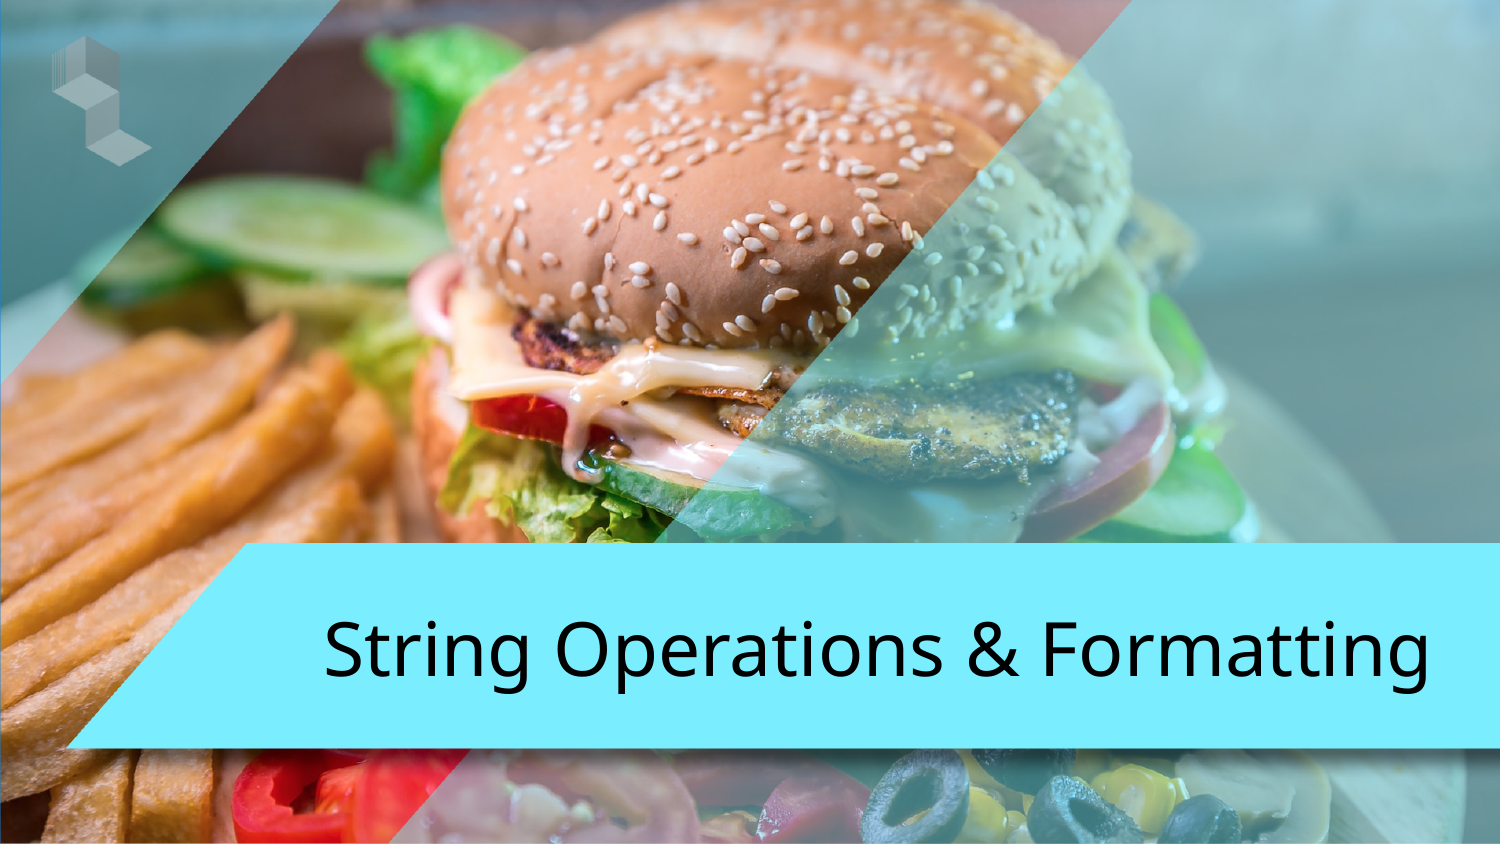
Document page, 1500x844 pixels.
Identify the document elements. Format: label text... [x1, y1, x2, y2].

picture [0, 0, 1500, 844]
title String Operations & Formatting [51, 577, 1449, 716]
